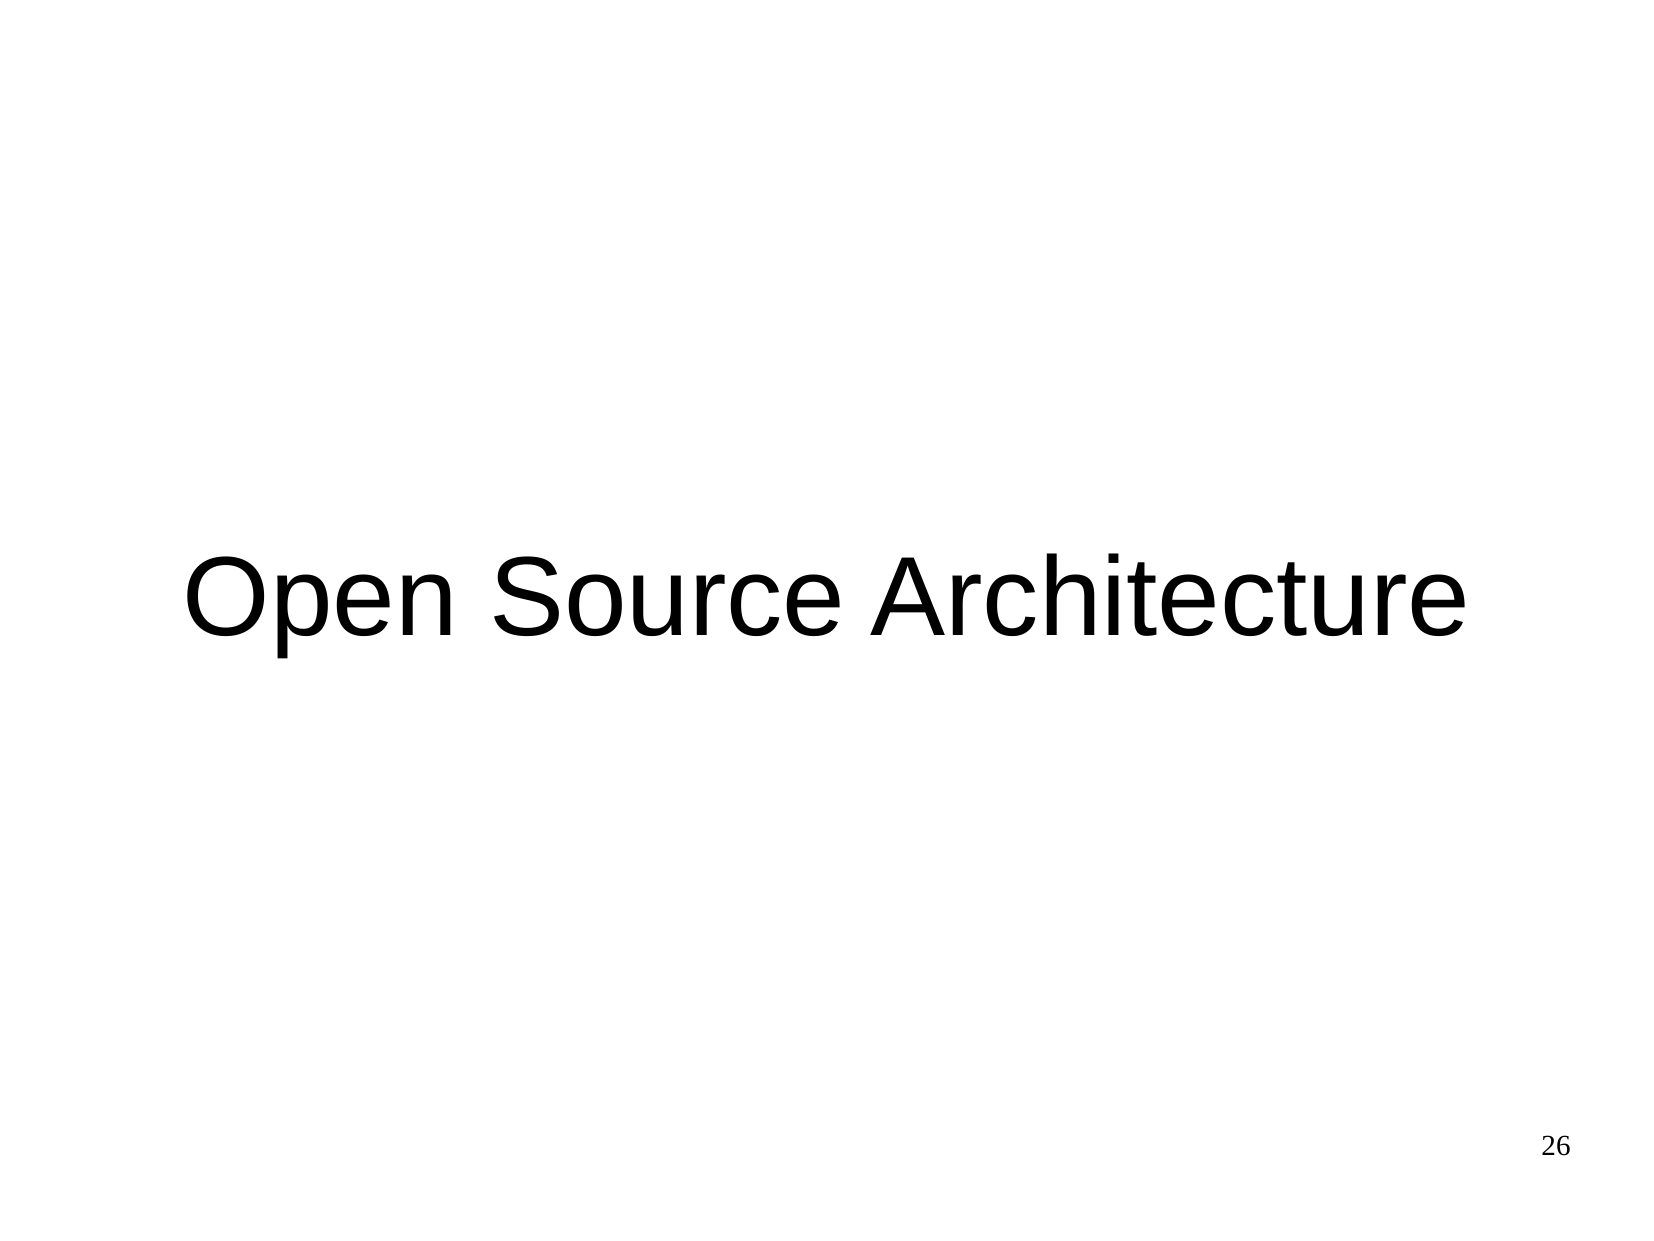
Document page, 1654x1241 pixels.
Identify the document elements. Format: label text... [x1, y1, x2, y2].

title Open Source Architecture [82, 492, 1571, 700]
